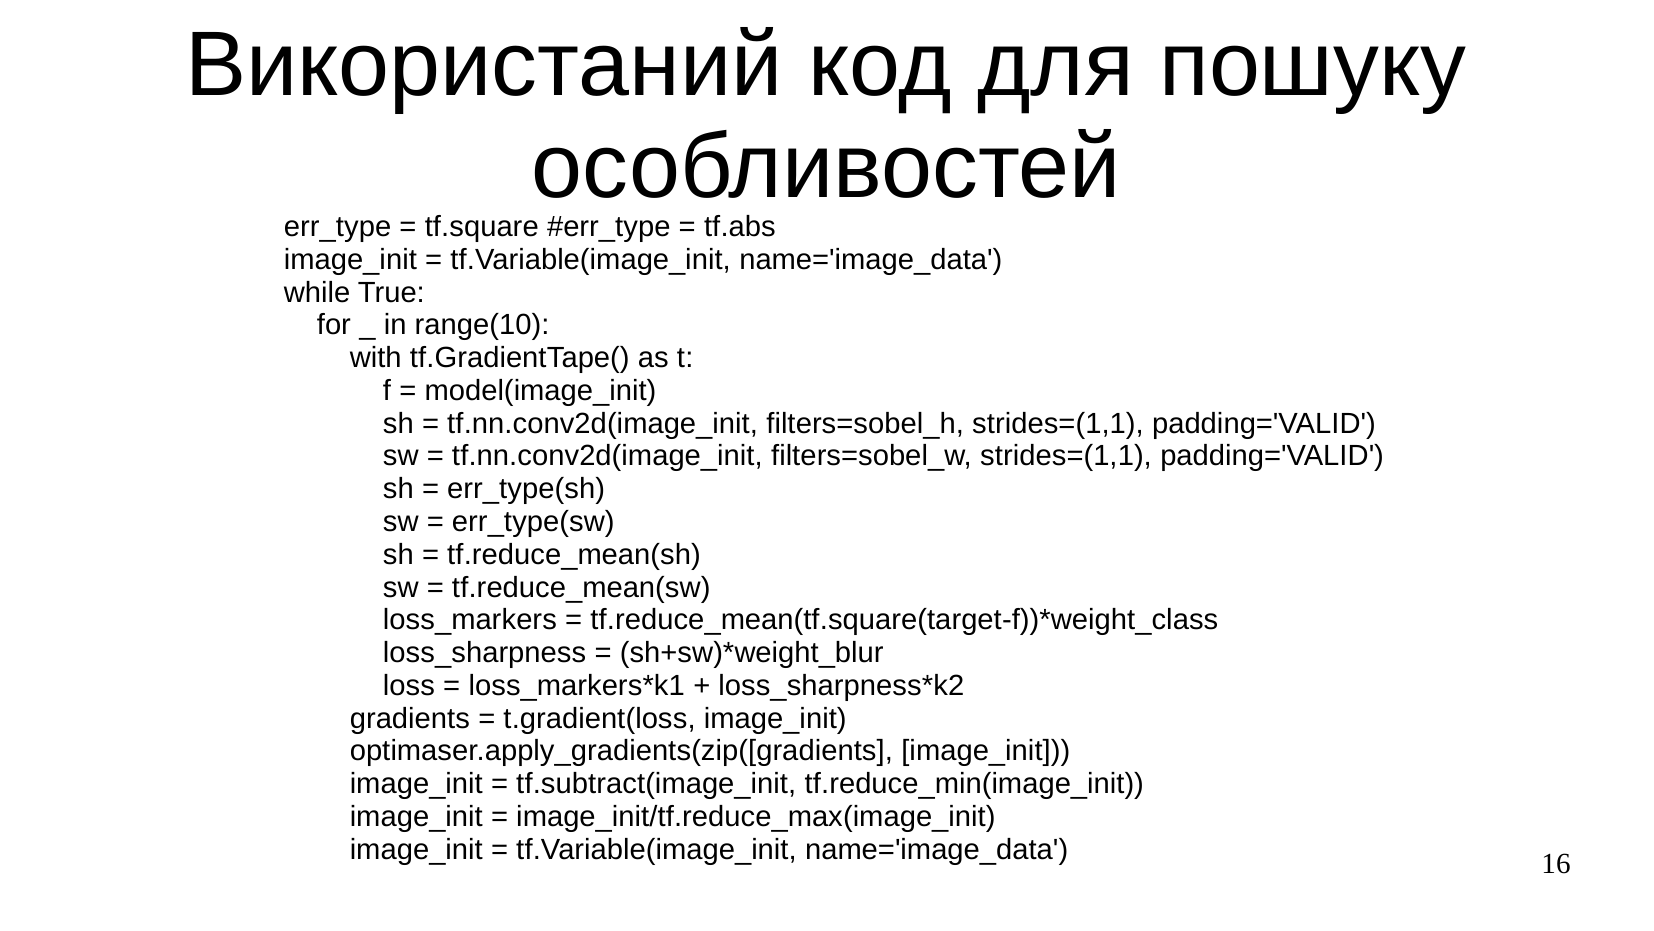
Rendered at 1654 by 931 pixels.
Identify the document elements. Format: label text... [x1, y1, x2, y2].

title Використаний код для пошуку особливостей [82, 12, 1571, 218]
text_box err_type = tf.square #err_type = tf.abs image_init = tf.Variable(image_init, name='image_data') while True: for _ in range(10): with tf.GradientTape() as t: f = model(image_init) sh = tf.nn.conv2d(image_init, filters=sobel_h, strides=(1,1), padding='VALID') sw = tf.nn.conv2d(image_init, filters=sobel_w, strides=(1,1), padding='VALID') sh = err_type(sh) sw = err_type(sw) sh = tf.reduce_mean(sh) sw = tf.reduce_mean(sw) loss_markers = tf.reduce_mean(tf.square(target-f))*weight_class loss_sharpness = (sh+sw)*weight_blur loss = loss_markers*k1 + loss_sharpness*k2 gradients = t.gradient(loss, image_init) optimaser.apply_gradients(zip([gradients], [image_init])) image_init = tf.subtract(image_init, tf.reduce_min(image_init)) image_init = image_init/tf.reduce_max(image_init) image_init = tf.Variable(image_init, name='image_data') [236, 202, 1447, 873]
